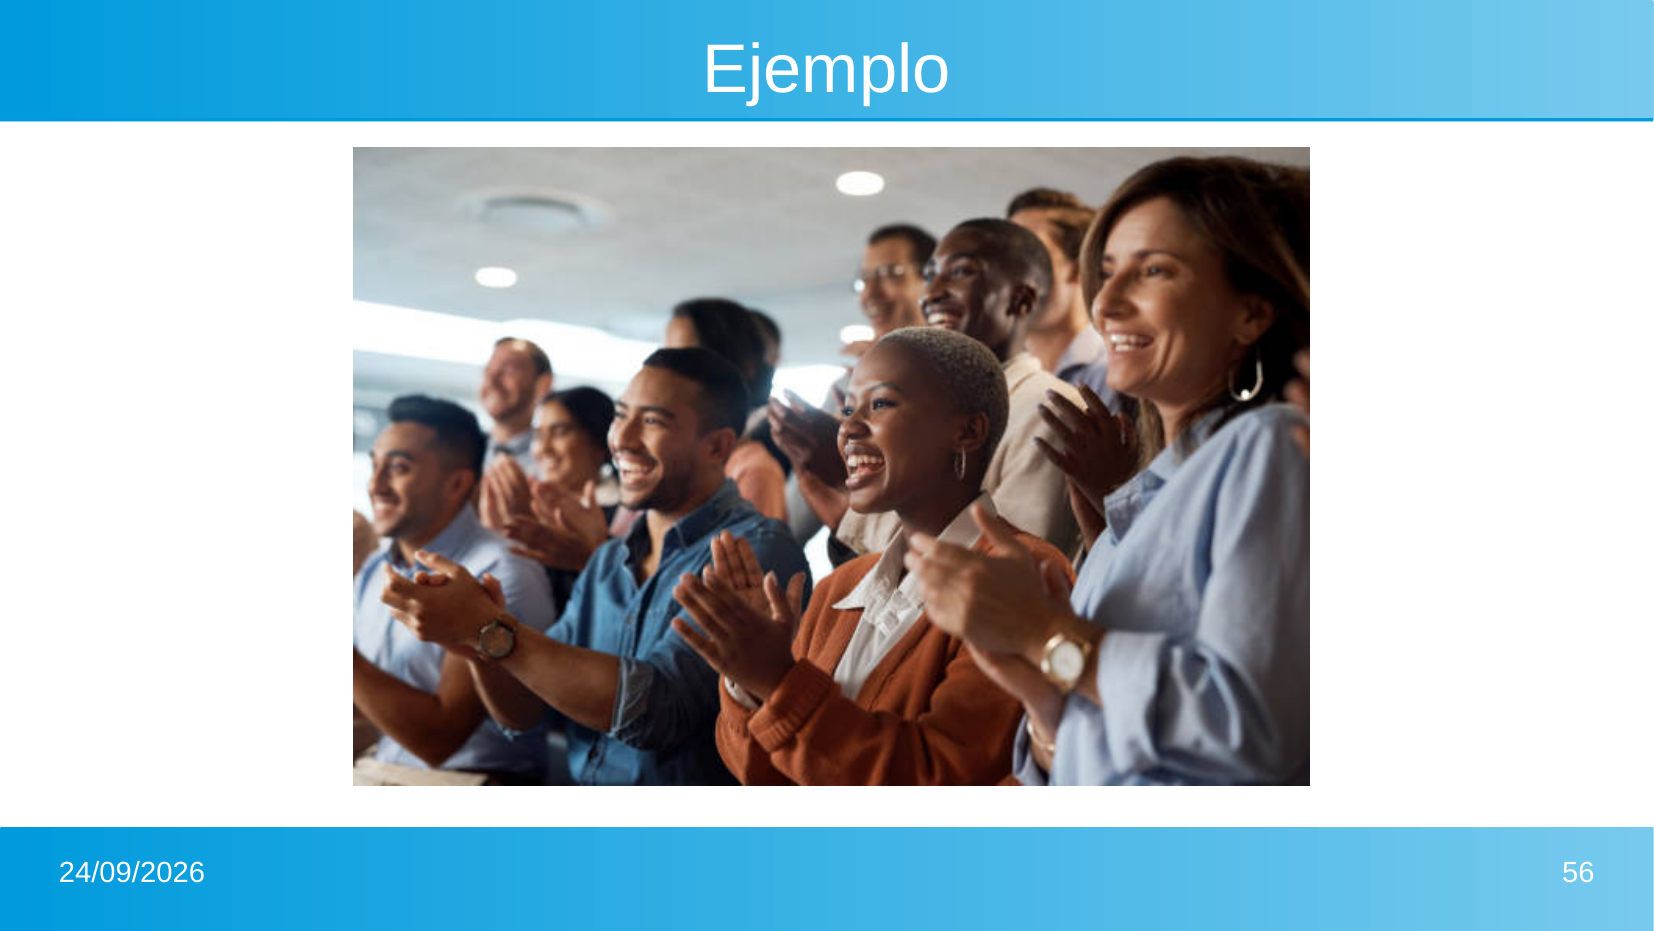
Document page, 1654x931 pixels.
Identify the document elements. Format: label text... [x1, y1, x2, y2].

title Ejemplo [59, 29, 1595, 108]
picture [353, 147, 1310, 786]
